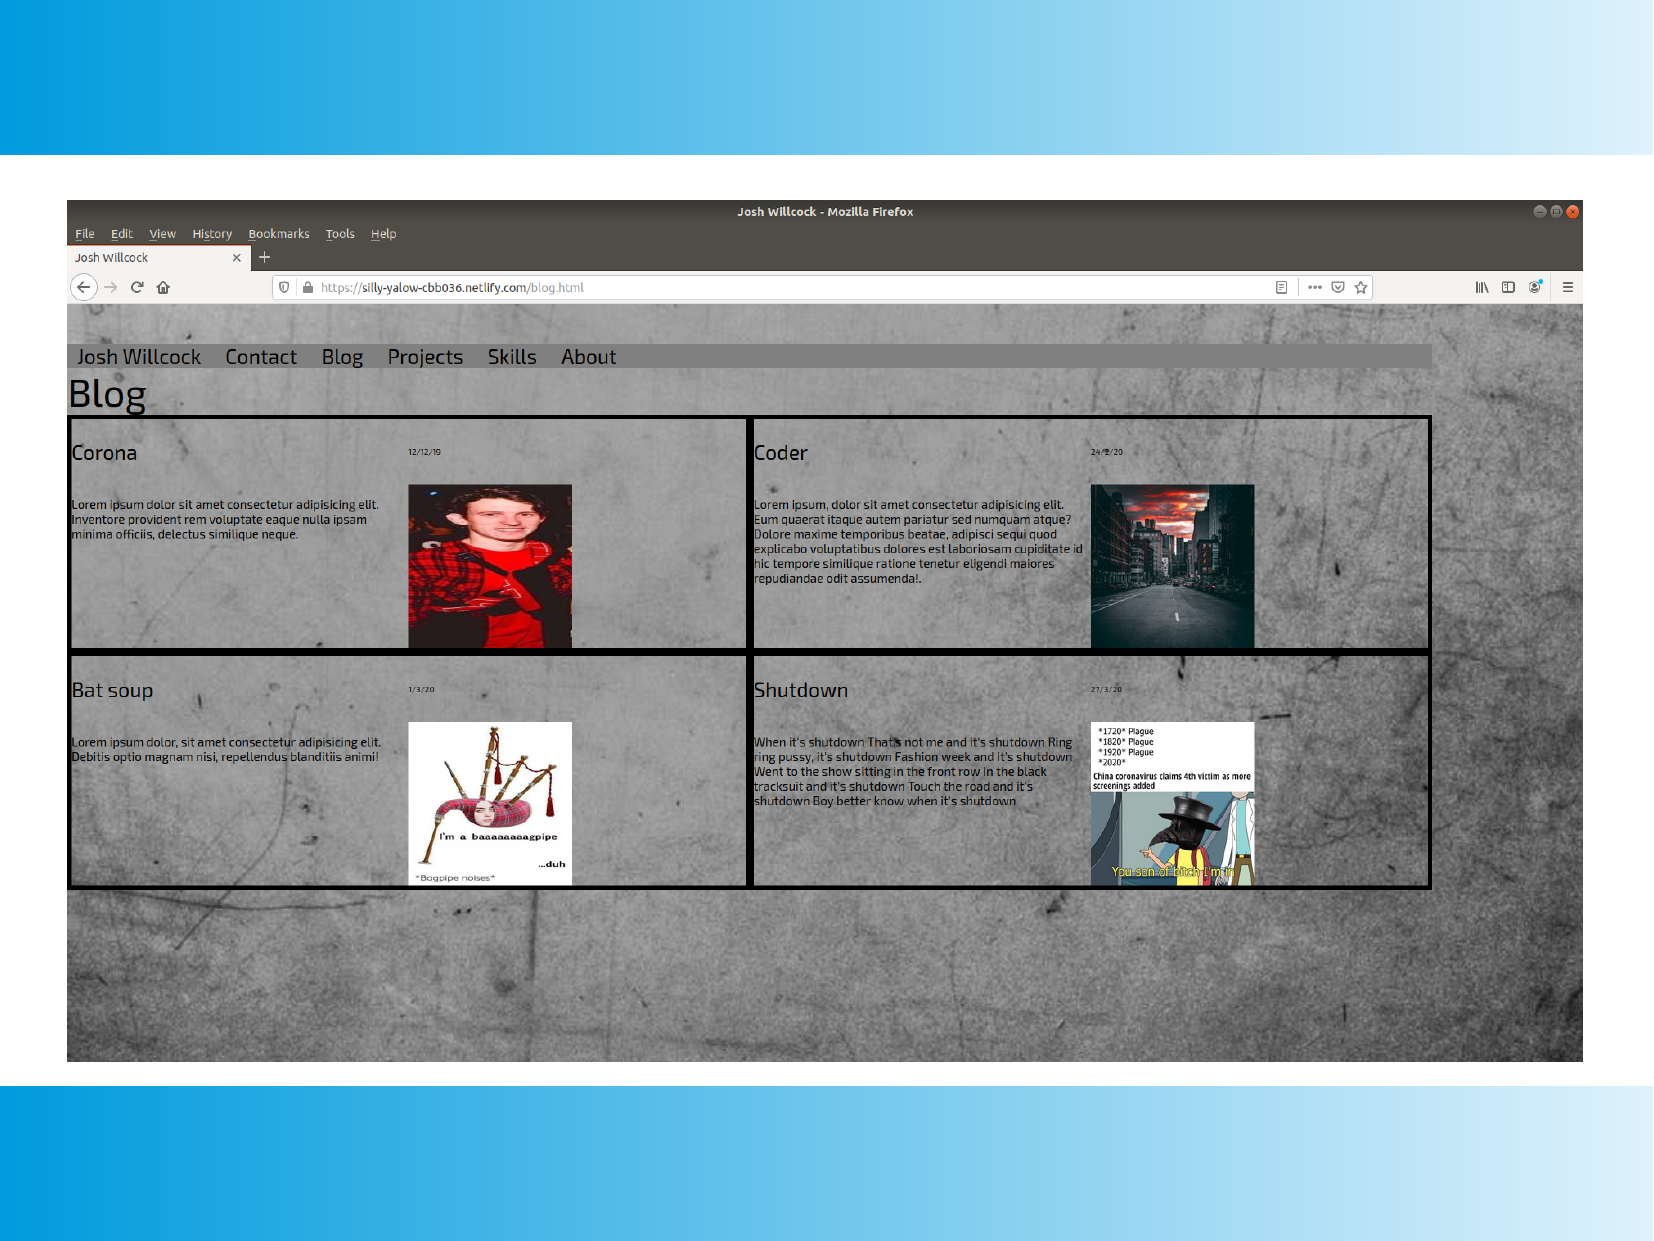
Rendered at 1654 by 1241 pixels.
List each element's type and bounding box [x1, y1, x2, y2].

picture [67, 200, 1583, 1062]
